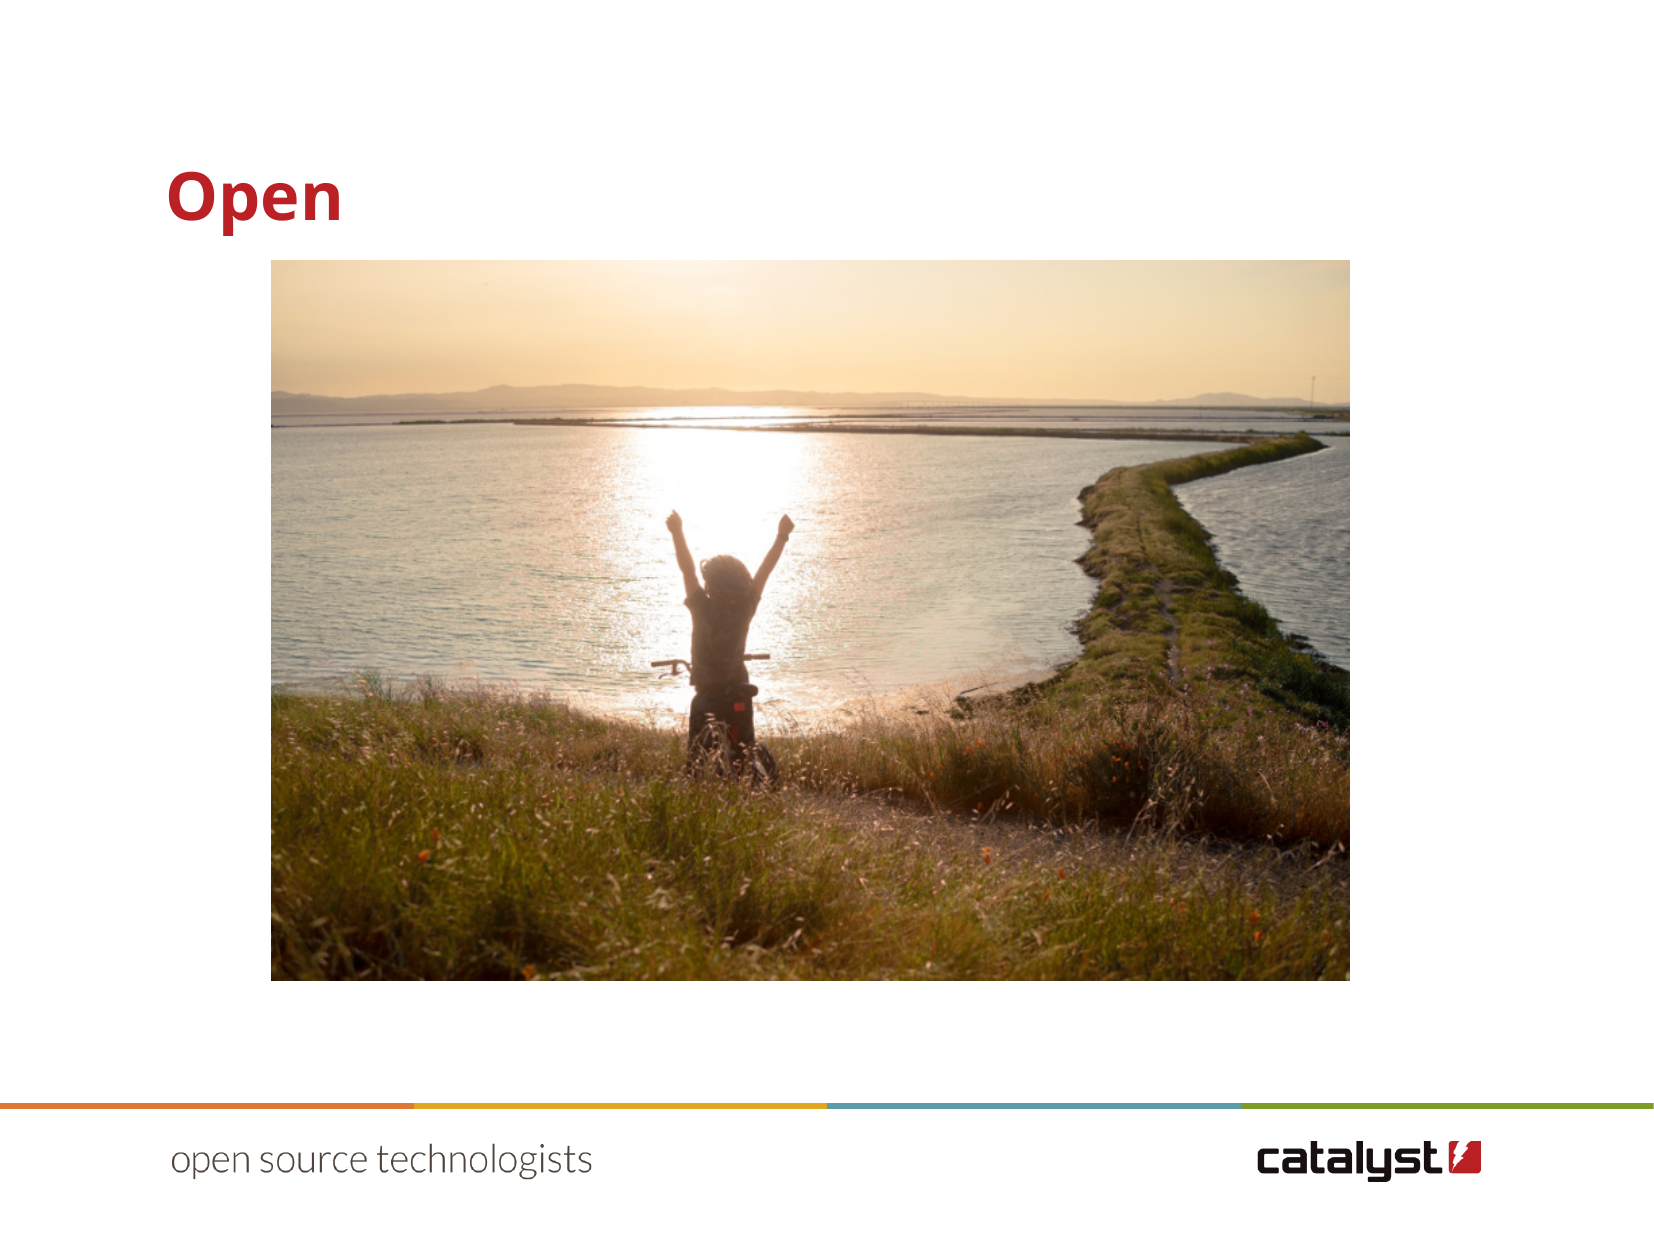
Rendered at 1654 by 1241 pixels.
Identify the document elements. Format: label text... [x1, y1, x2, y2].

title Open [165, 90, 1489, 298]
picture [271, 260, 1350, 981]
picture [0, 1103, 1654, 1182]
